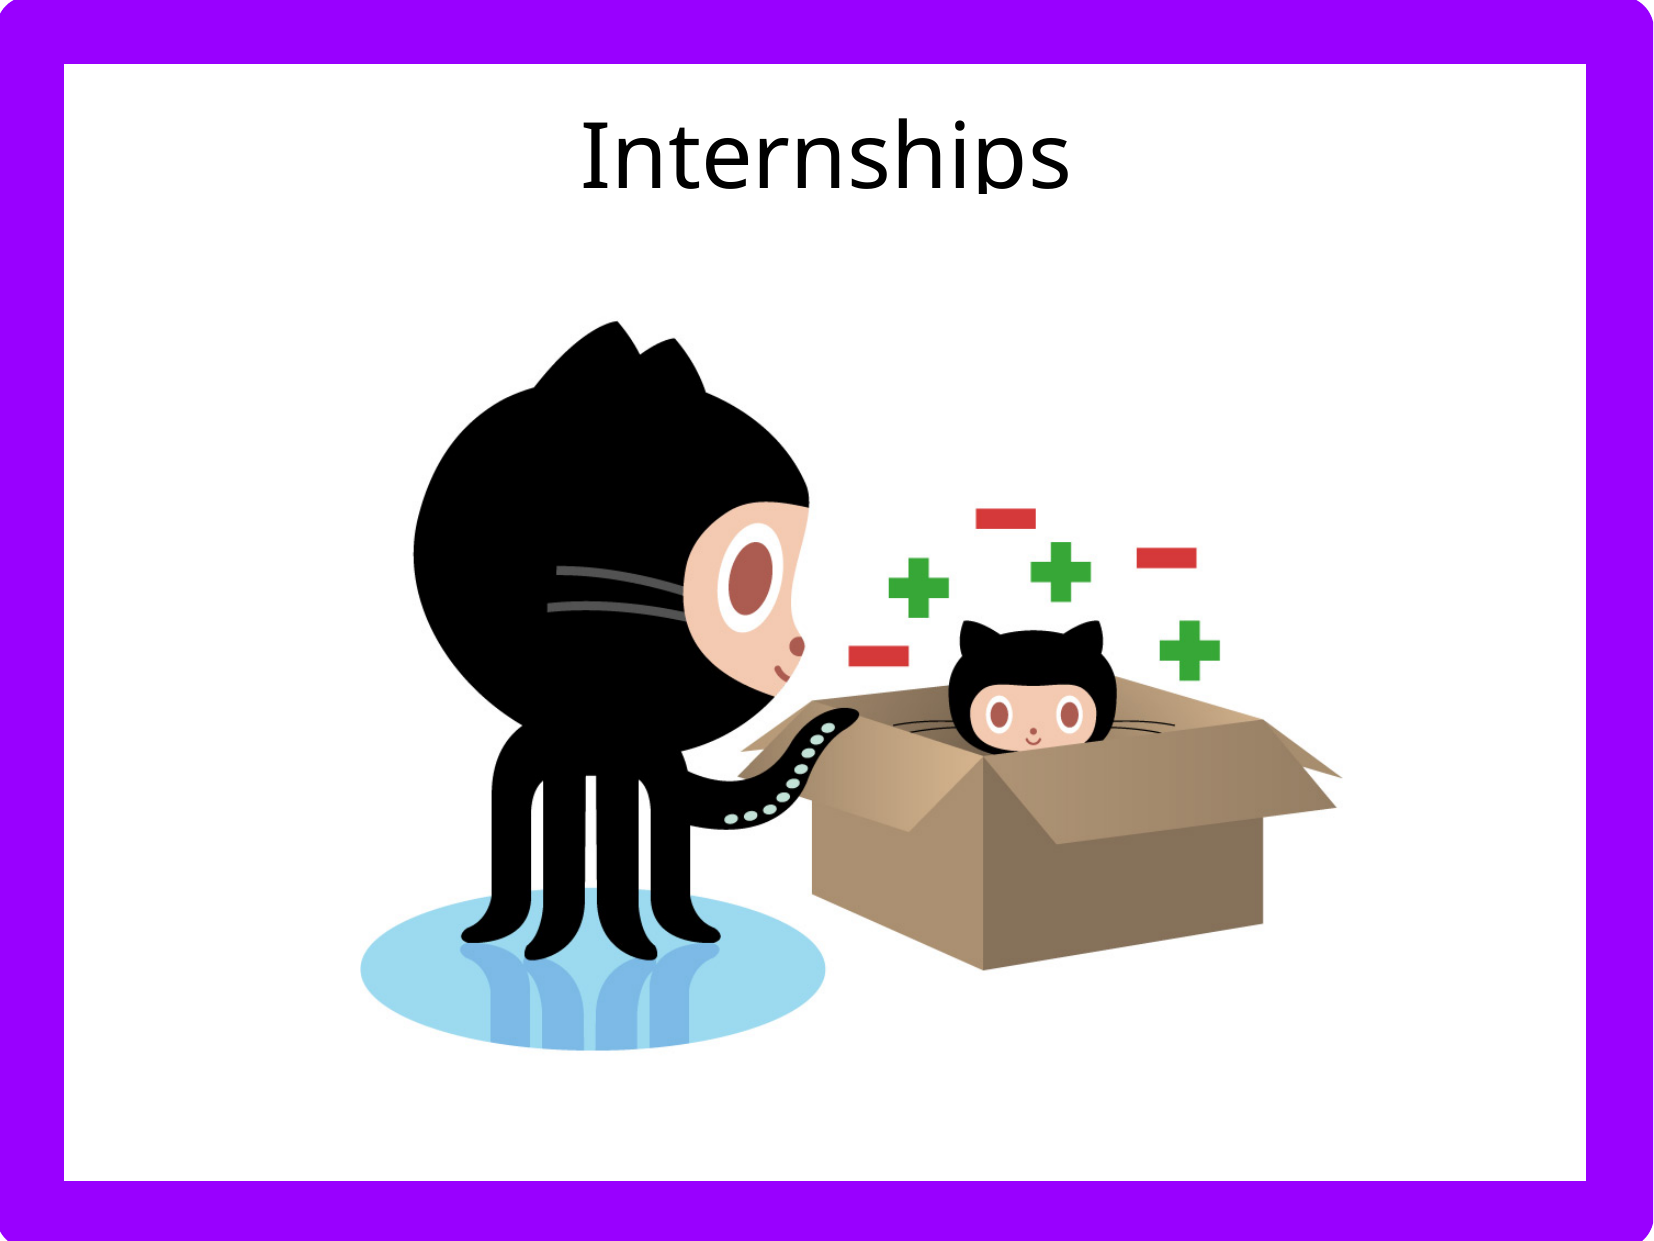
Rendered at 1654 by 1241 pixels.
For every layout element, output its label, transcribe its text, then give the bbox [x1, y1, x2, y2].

title Internships [82, 49, 1571, 257]
picture [360, 194, 1343, 1178]
